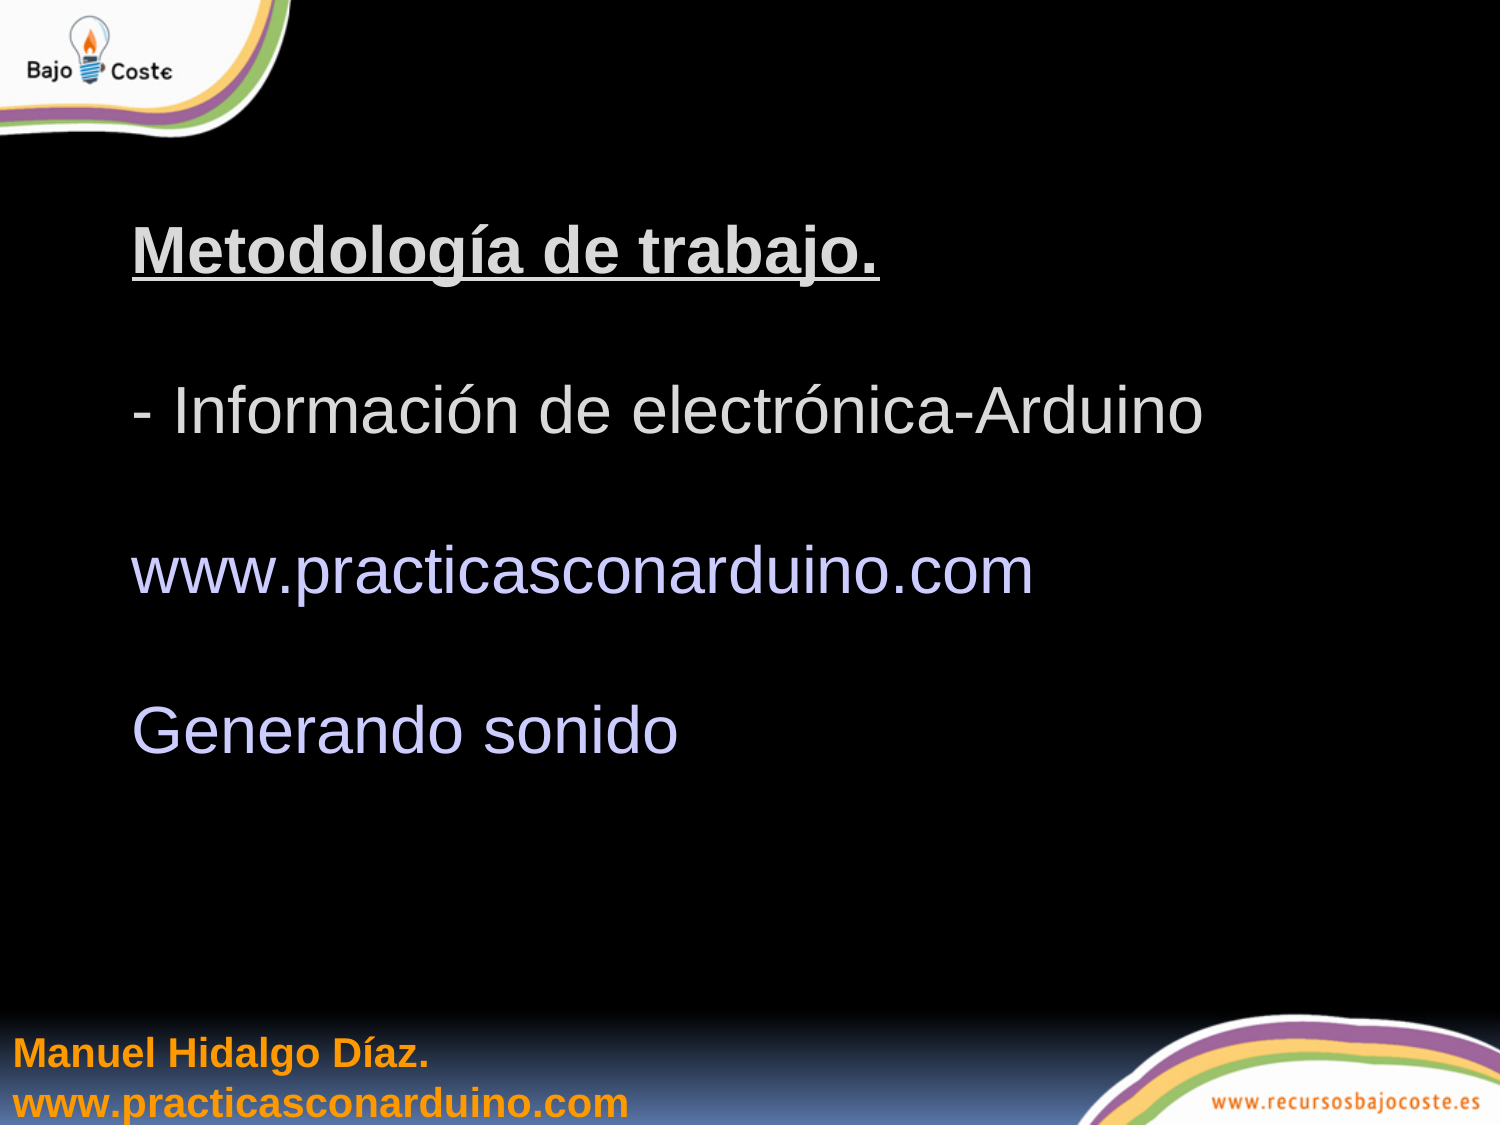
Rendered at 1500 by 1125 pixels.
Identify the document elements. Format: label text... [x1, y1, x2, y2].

text_box Manuel Hidalgo Díaz. www.practicasconarduino.com [0, 1017, 683, 1125]
text_box Metodología de trabajo. - Información de electrónica-Arduino www.practicasconarduino.com Generando sonido [117, 199, 1416, 961]
picture [0, 0, 1500, 1125]
